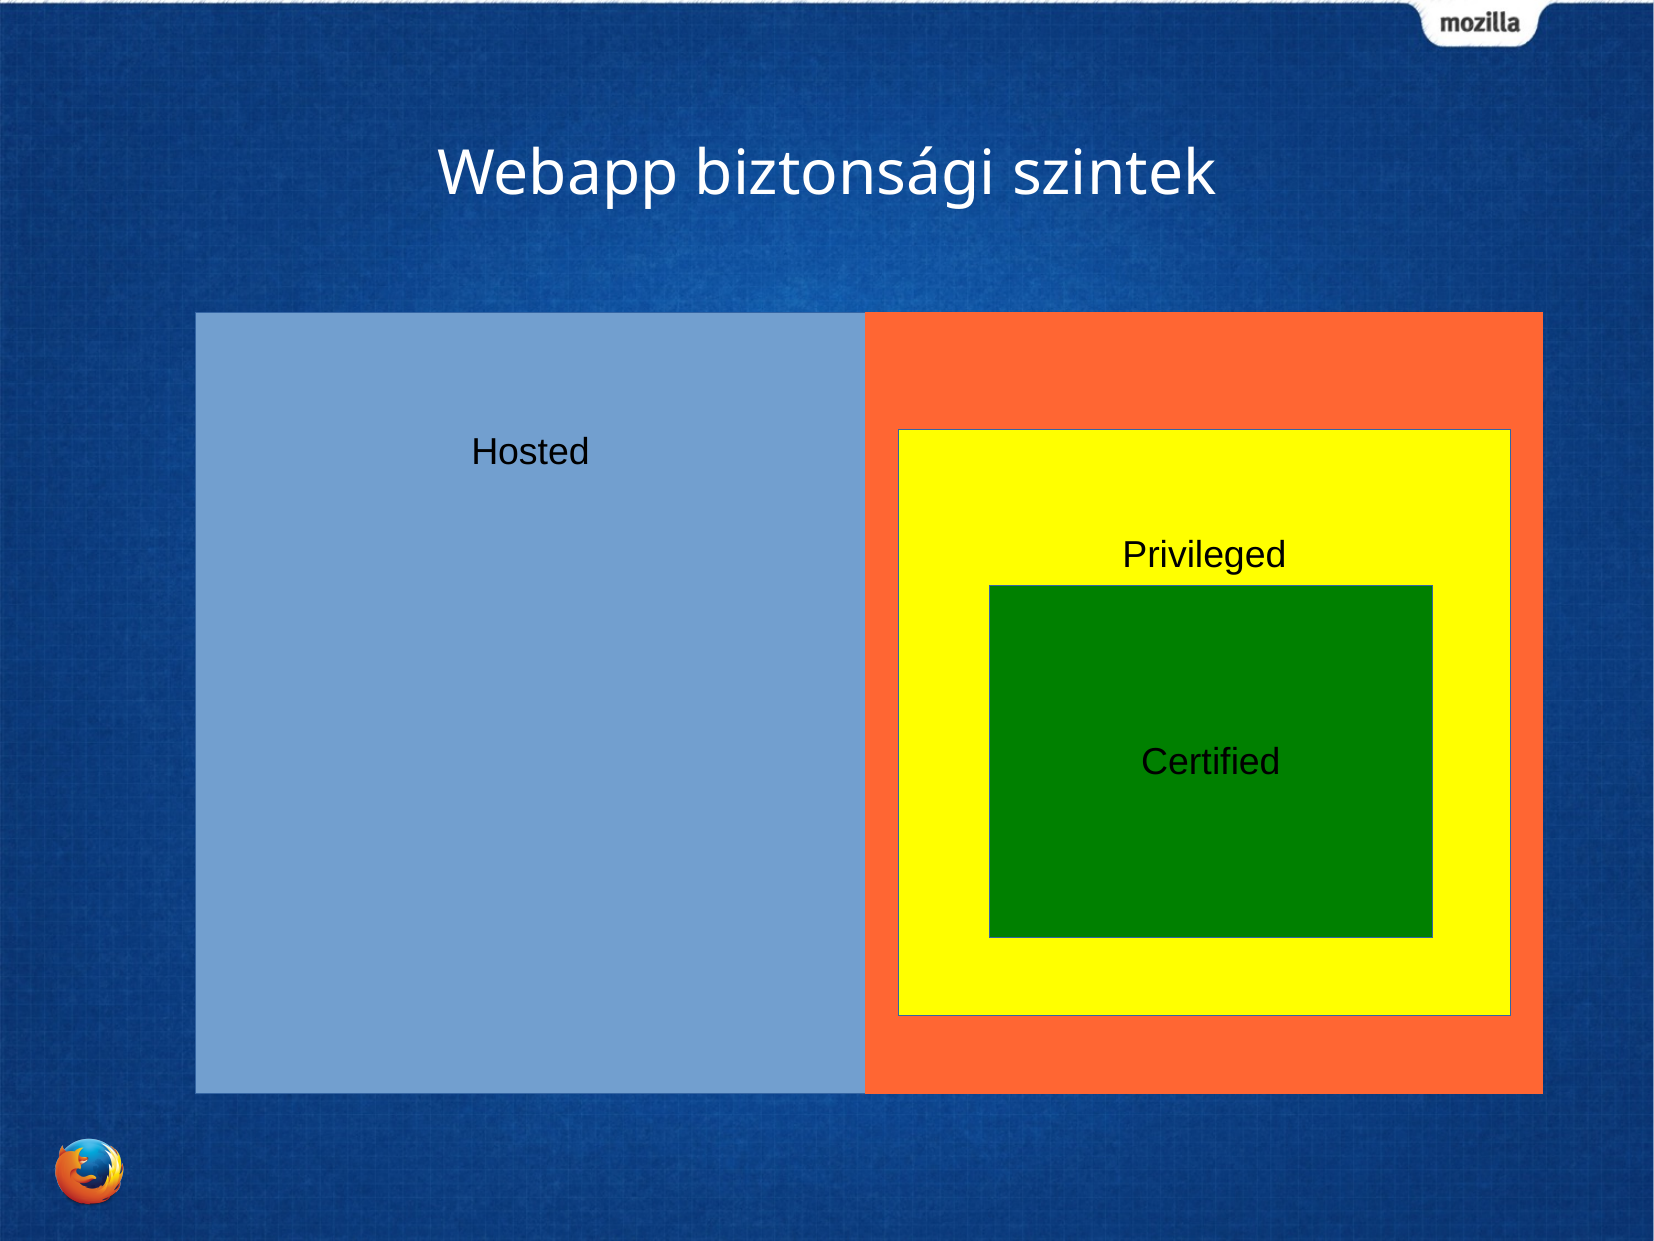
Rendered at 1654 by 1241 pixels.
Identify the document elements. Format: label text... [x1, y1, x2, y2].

text_box Packaged [865, 312, 1543, 1094]
title Webapp biztonsági szintek [82, 49, 1571, 257]
text_box Certified [989, 585, 1433, 938]
picture [0, 0, 1654, 1241]
text_box Hosted [195, 312, 865, 1094]
text_box Privileged [898, 429, 1511, 1016]
